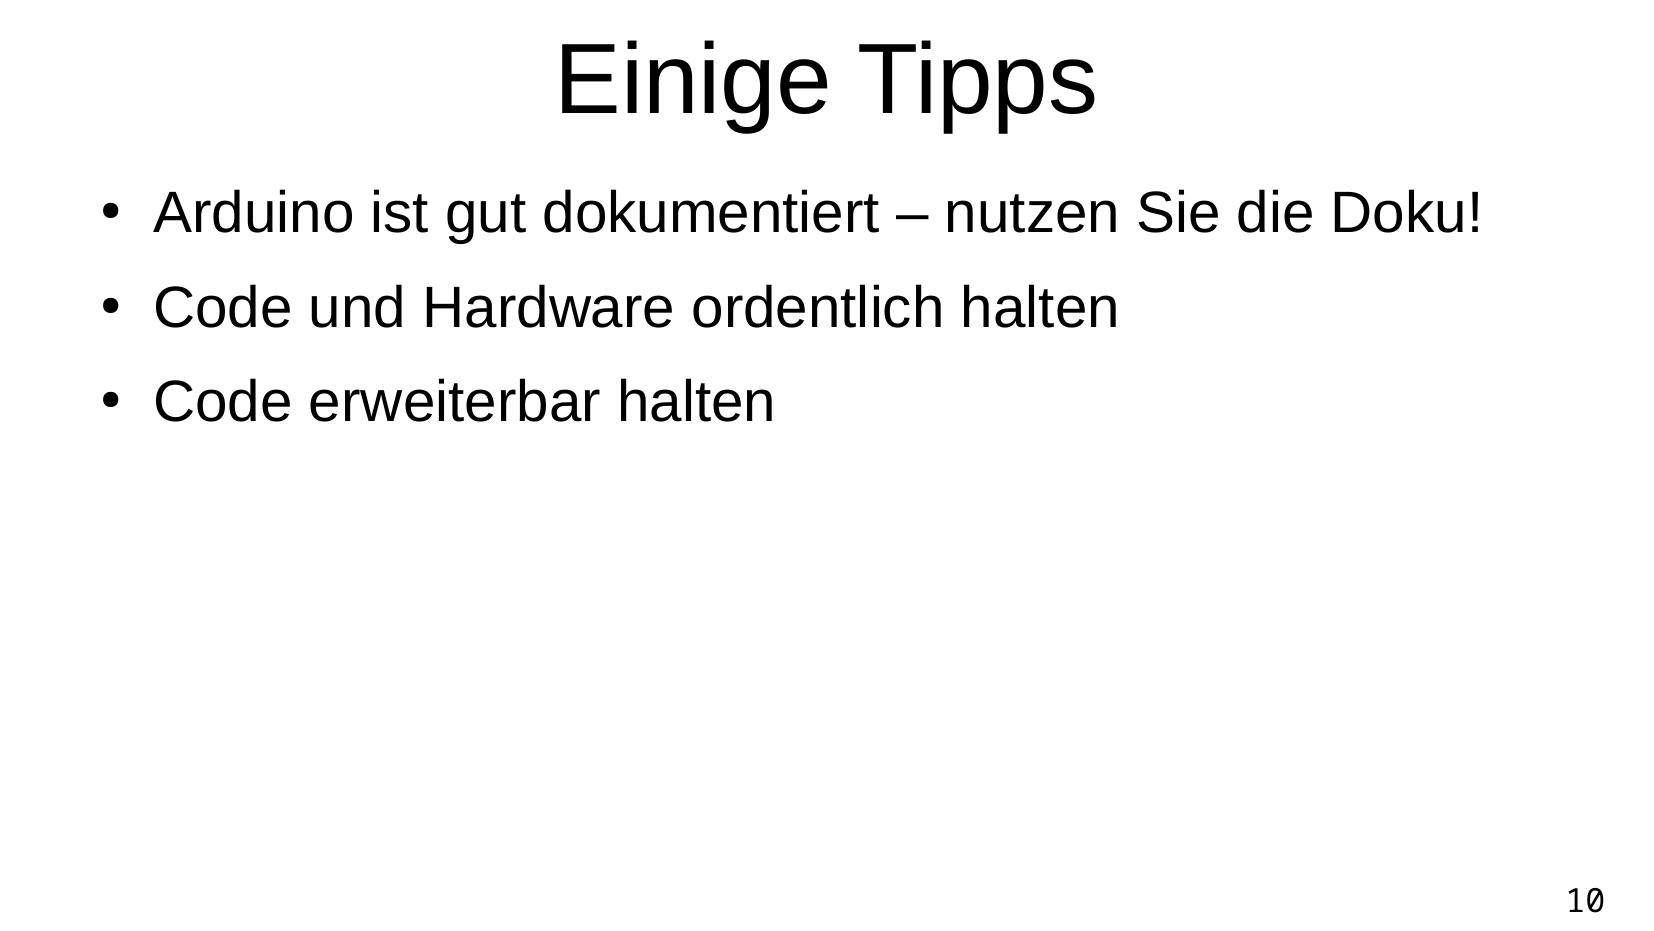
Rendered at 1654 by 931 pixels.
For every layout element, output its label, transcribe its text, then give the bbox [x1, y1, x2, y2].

list Arduino ist gut dokumentiert – nutzen Sie die Doku! Code und Hardware ordentlich halten Code erweiterbar halten [82, 180, 1571, 811]
title Einige Tipps [82, 1, 1571, 157]
